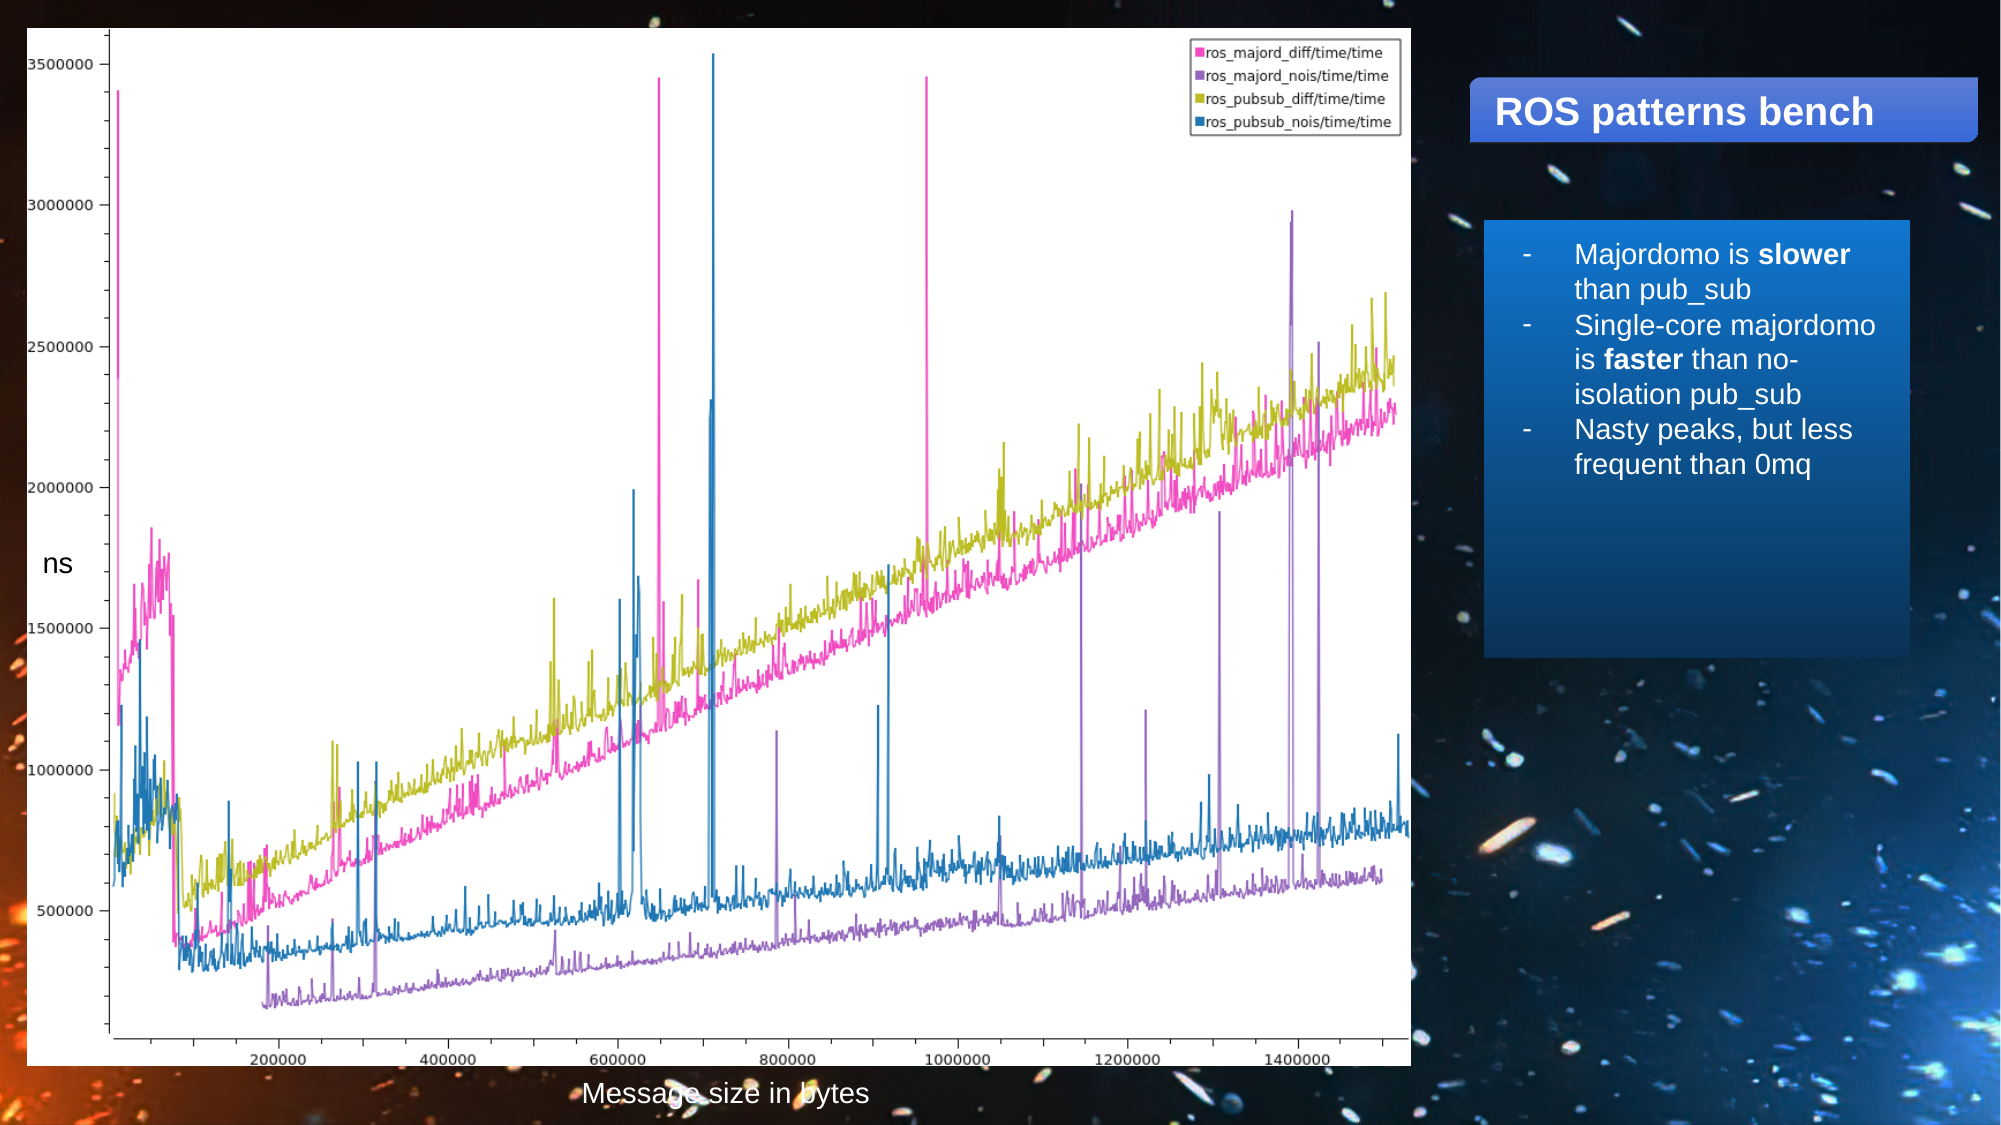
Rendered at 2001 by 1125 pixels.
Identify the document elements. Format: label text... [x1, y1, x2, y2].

text_box ROS patterns bench [1479, 77, 1968, 141]
text_box Message size in bytes [566, 1059, 1009, 1125]
text_box ns [27, 529, 91, 595]
text_box Majordomo is slower than pub_sub Single-core majordomo is faster than no-isolation pub_sub Nasty peaks, but less frequent than 0mq [1484, 220, 1910, 658]
picture [0, 0, 2001, 1125]
text_box [1469, 77, 1978, 142]
